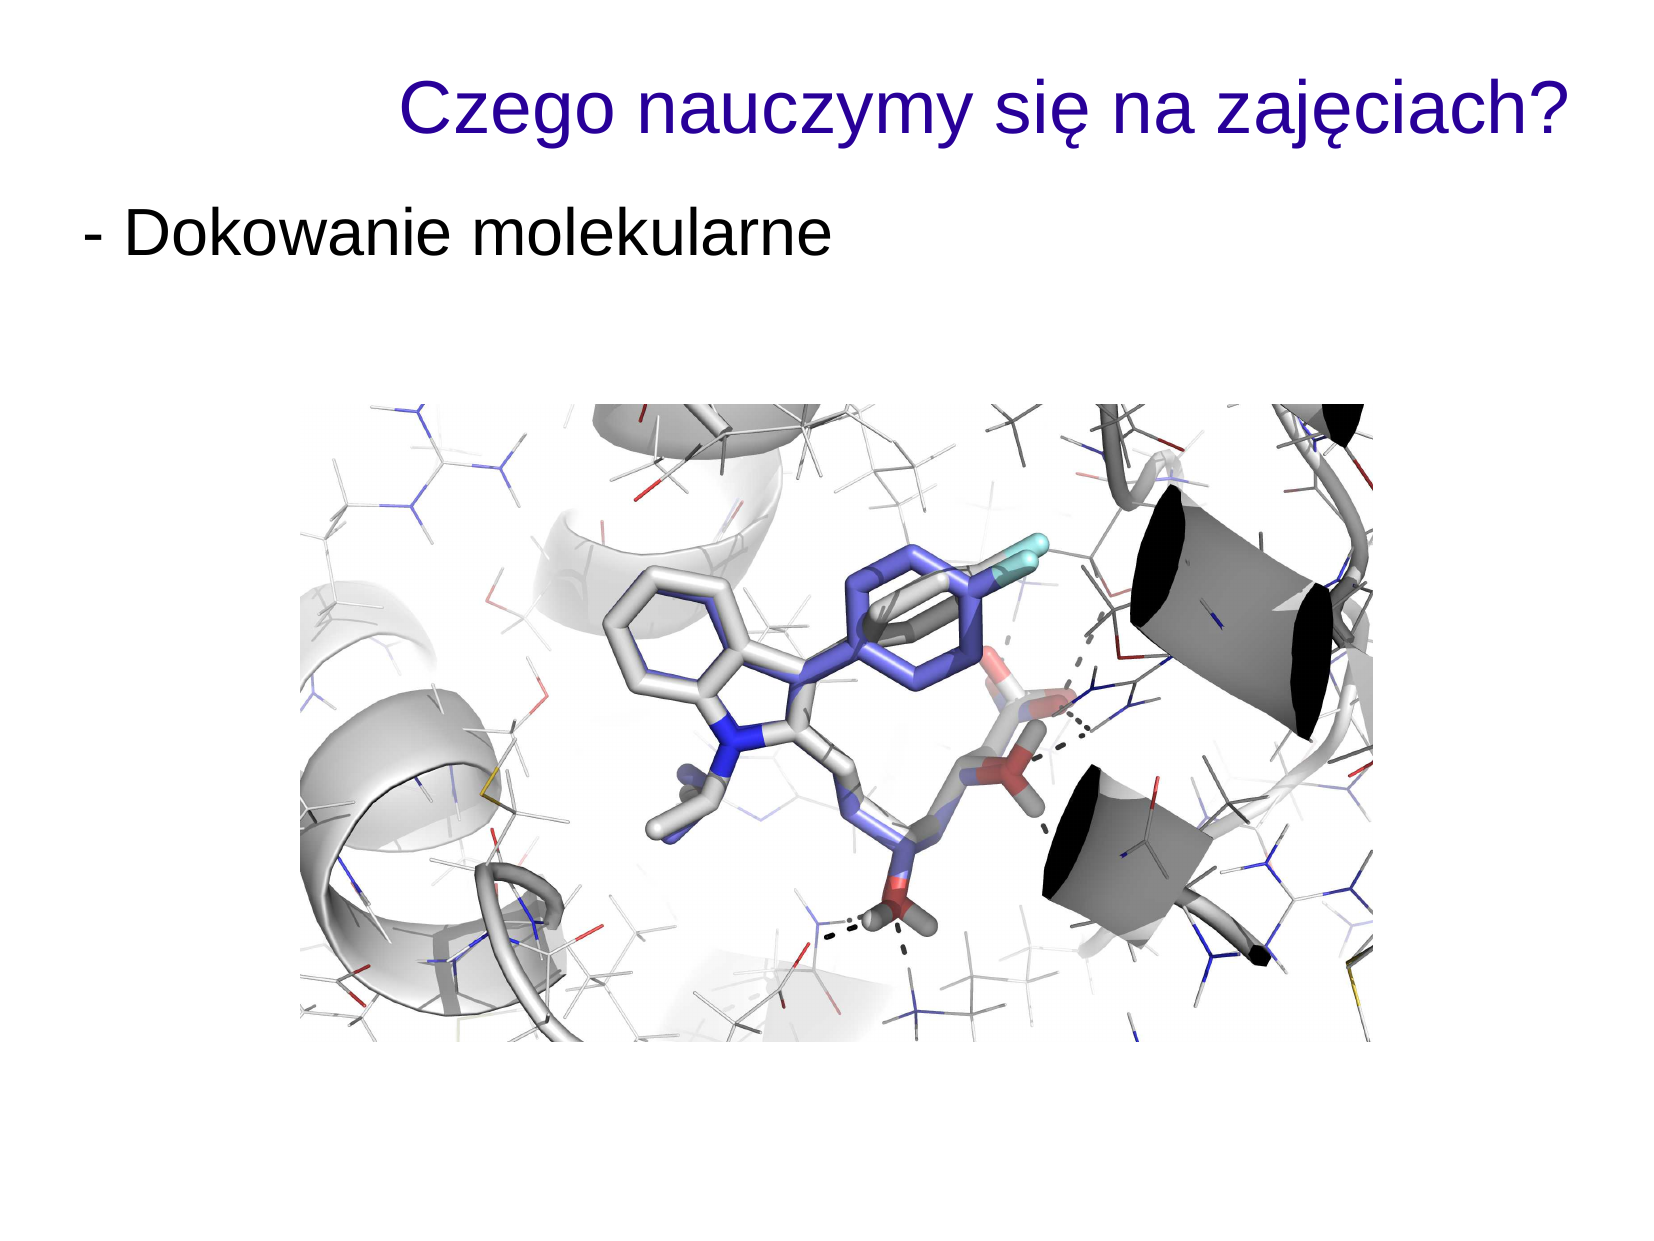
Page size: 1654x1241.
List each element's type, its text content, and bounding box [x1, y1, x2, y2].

title Czego nauczymy się na zajęciach? [82, 49, 1571, 166]
list - Dokowanie molekularne [82, 195, 1606, 915]
picture [300, 404, 1373, 1042]
